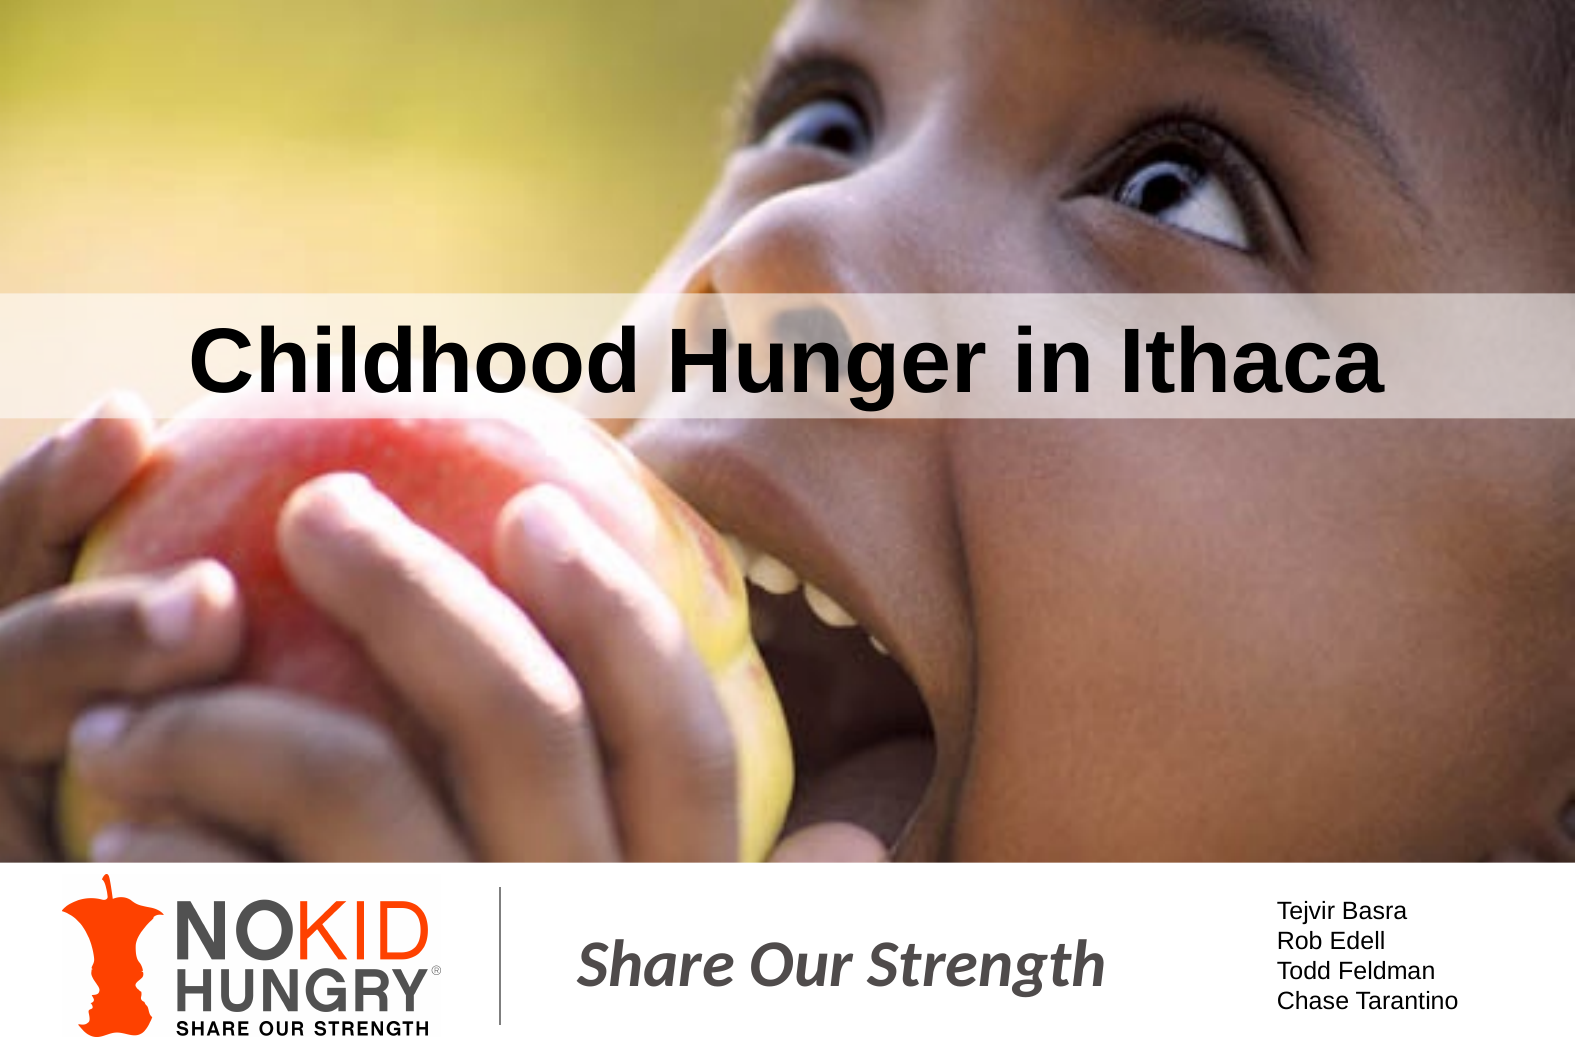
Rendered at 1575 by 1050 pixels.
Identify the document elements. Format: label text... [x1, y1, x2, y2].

text_box Childhood Hunger in Ithaca [0, 293, 1575, 419]
picture [62, 874, 441, 1037]
text_box Share Our Strength [562, 912, 1262, 1008]
picture [0, 419, 1575, 862]
picture [0, 0, 1575, 293]
text_box [0, 862, 1575, 1050]
text_box Tejvir Basra Rob Edell Todd Feldman Chase Tarantino [1262, 887, 1557, 1023]
